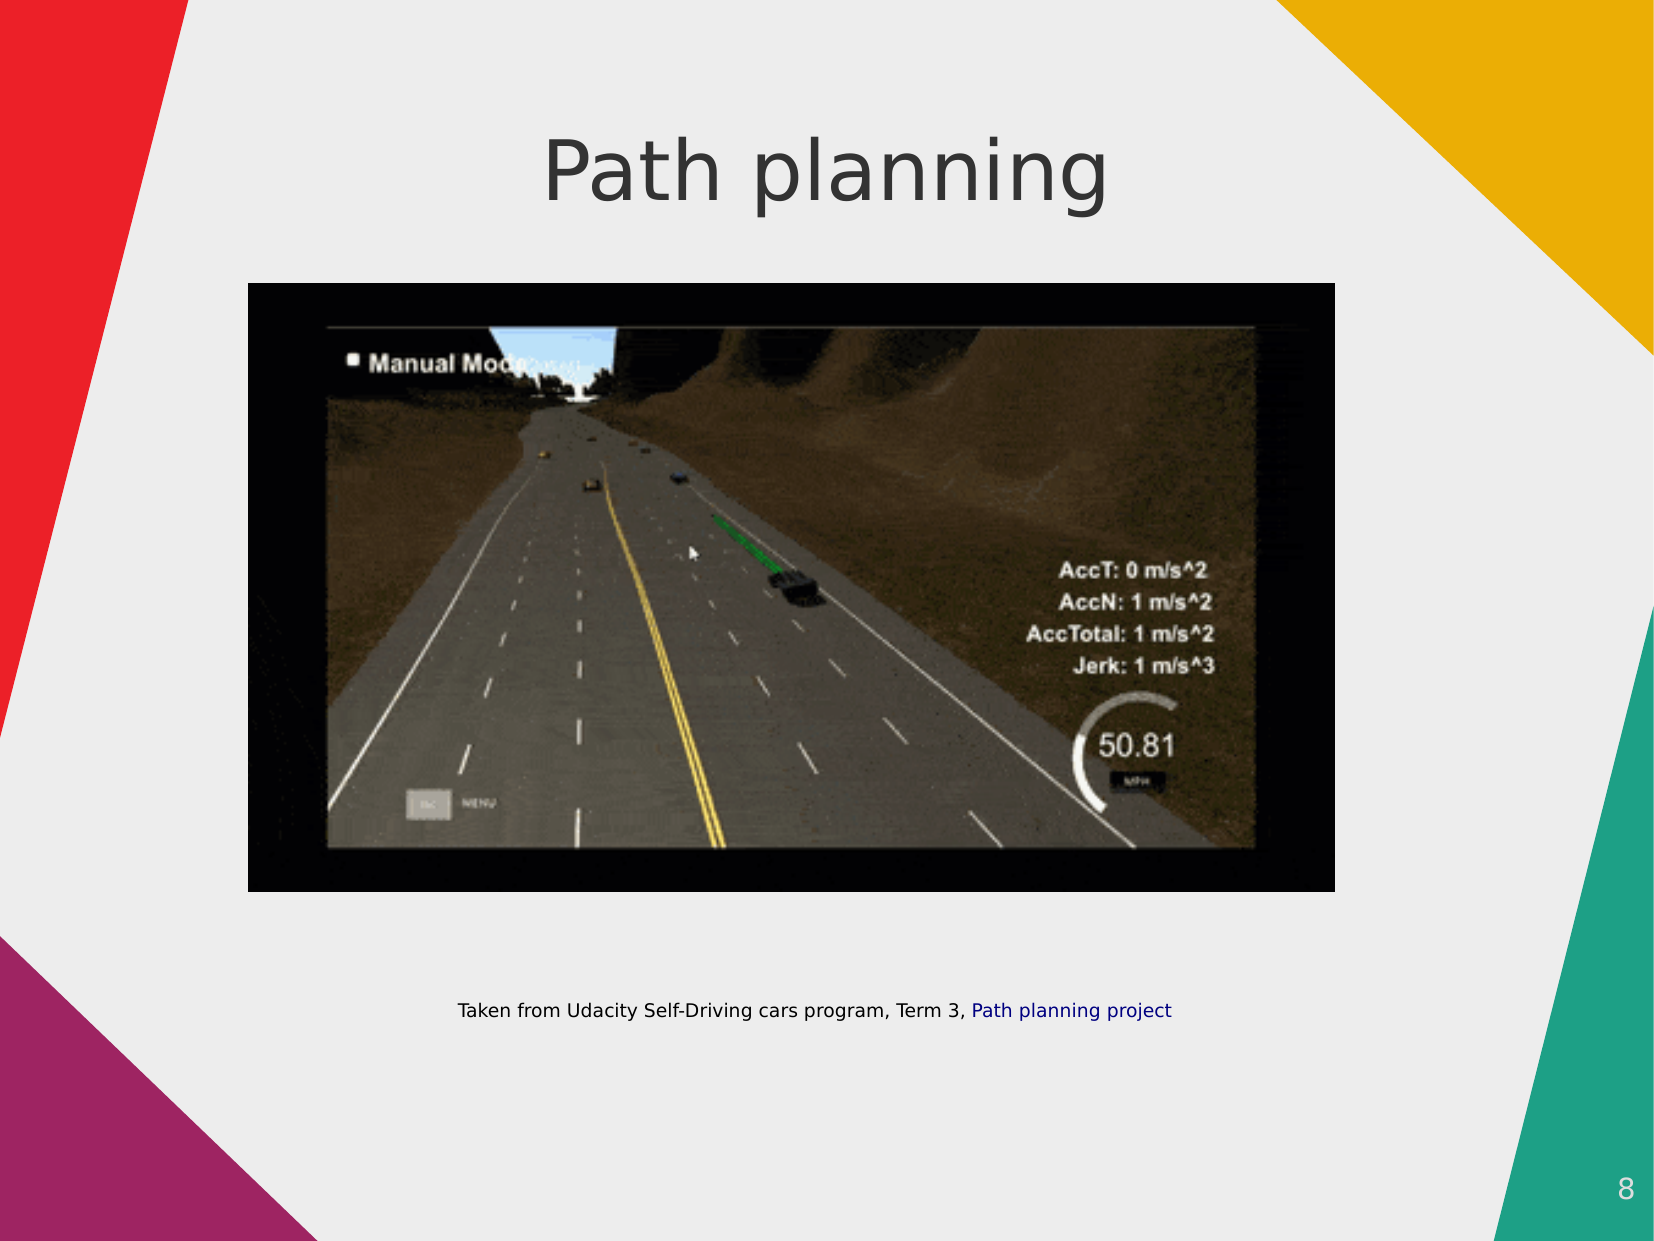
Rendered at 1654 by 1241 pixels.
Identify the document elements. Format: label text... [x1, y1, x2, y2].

picture [248, 283, 1335, 892]
title Path planning [114, 73, 1539, 271]
text_box Taken from Udacity Self-Driving cars program, Term 3, Path planning project [366, 992, 1264, 1074]
